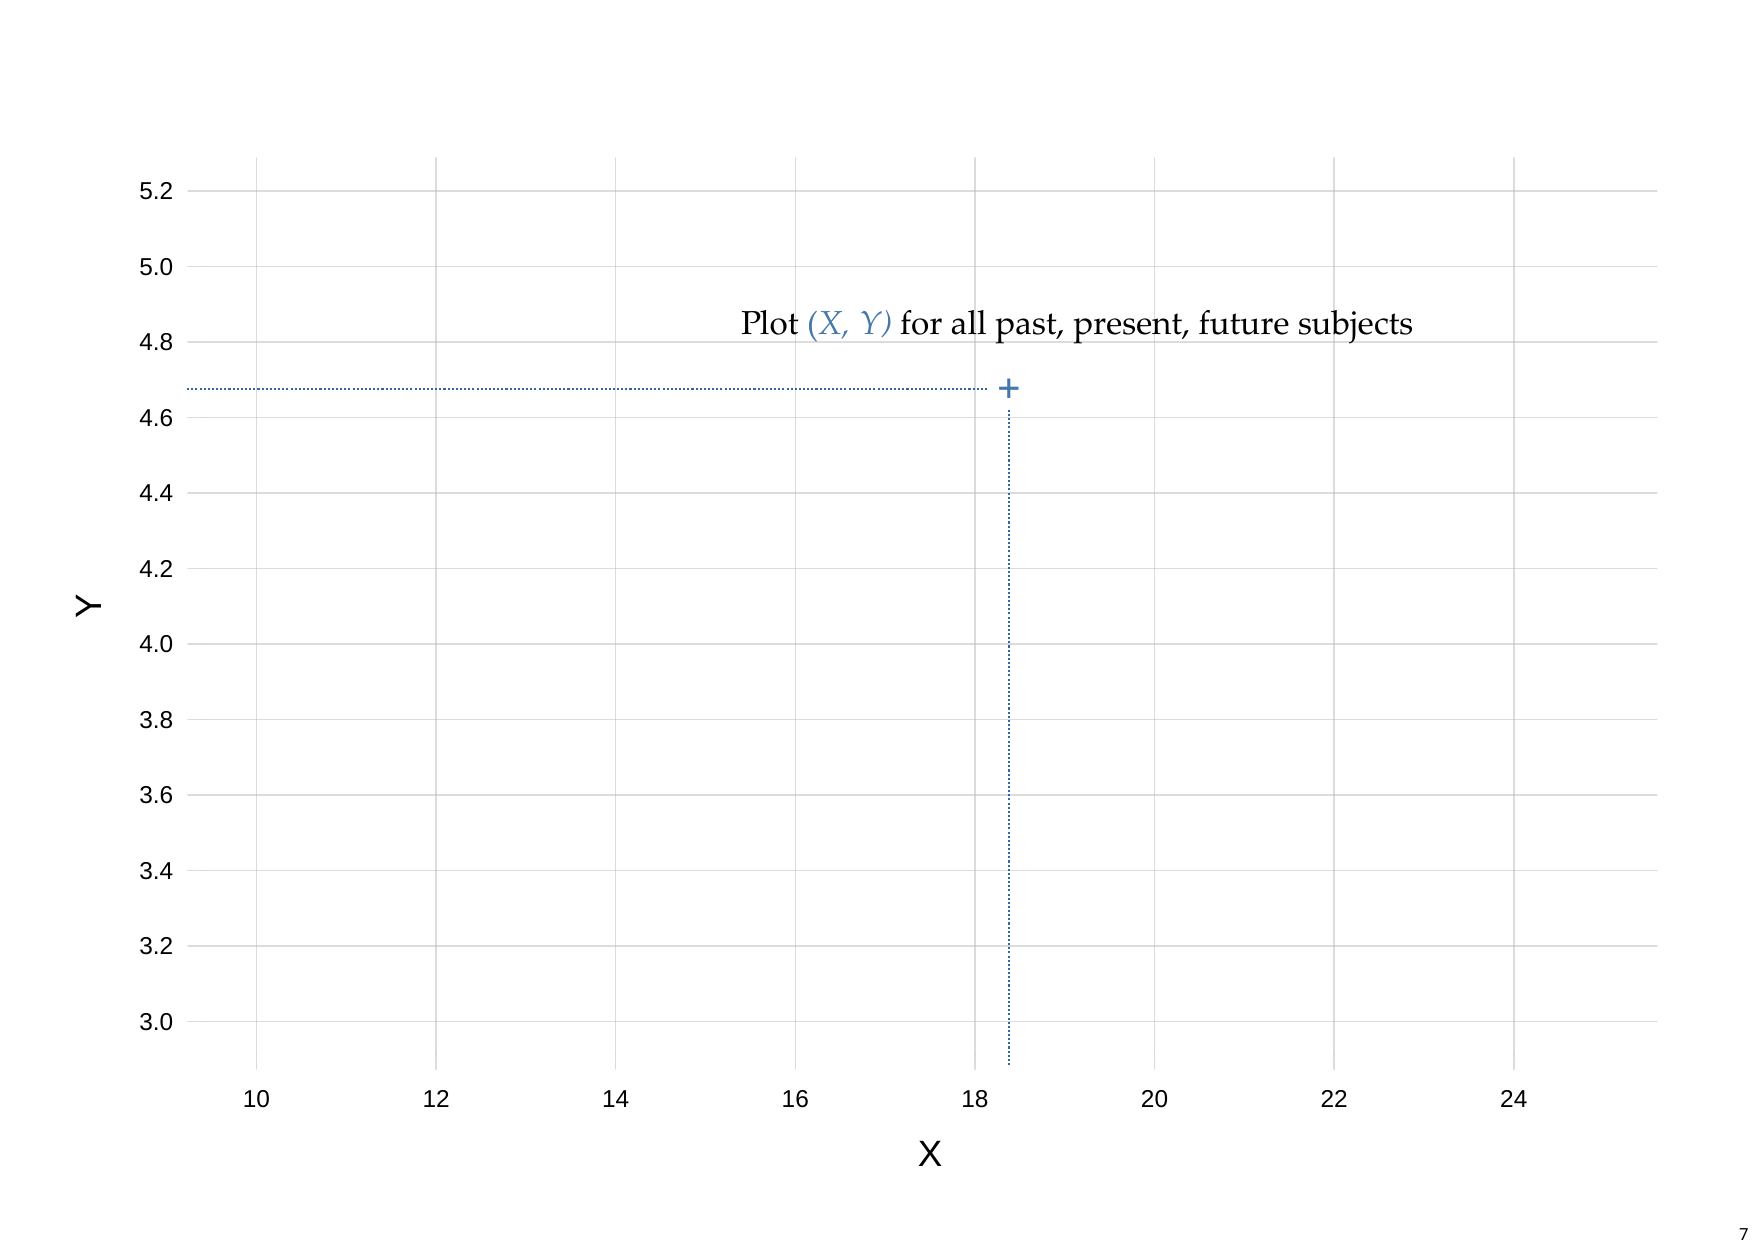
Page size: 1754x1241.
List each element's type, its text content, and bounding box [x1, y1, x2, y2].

text_box + [982, 358, 1036, 417]
picture [38, 4, 1751, 1216]
text_box Plot (X, Y) for all past, present, future subjects [726, 303, 1430, 356]
